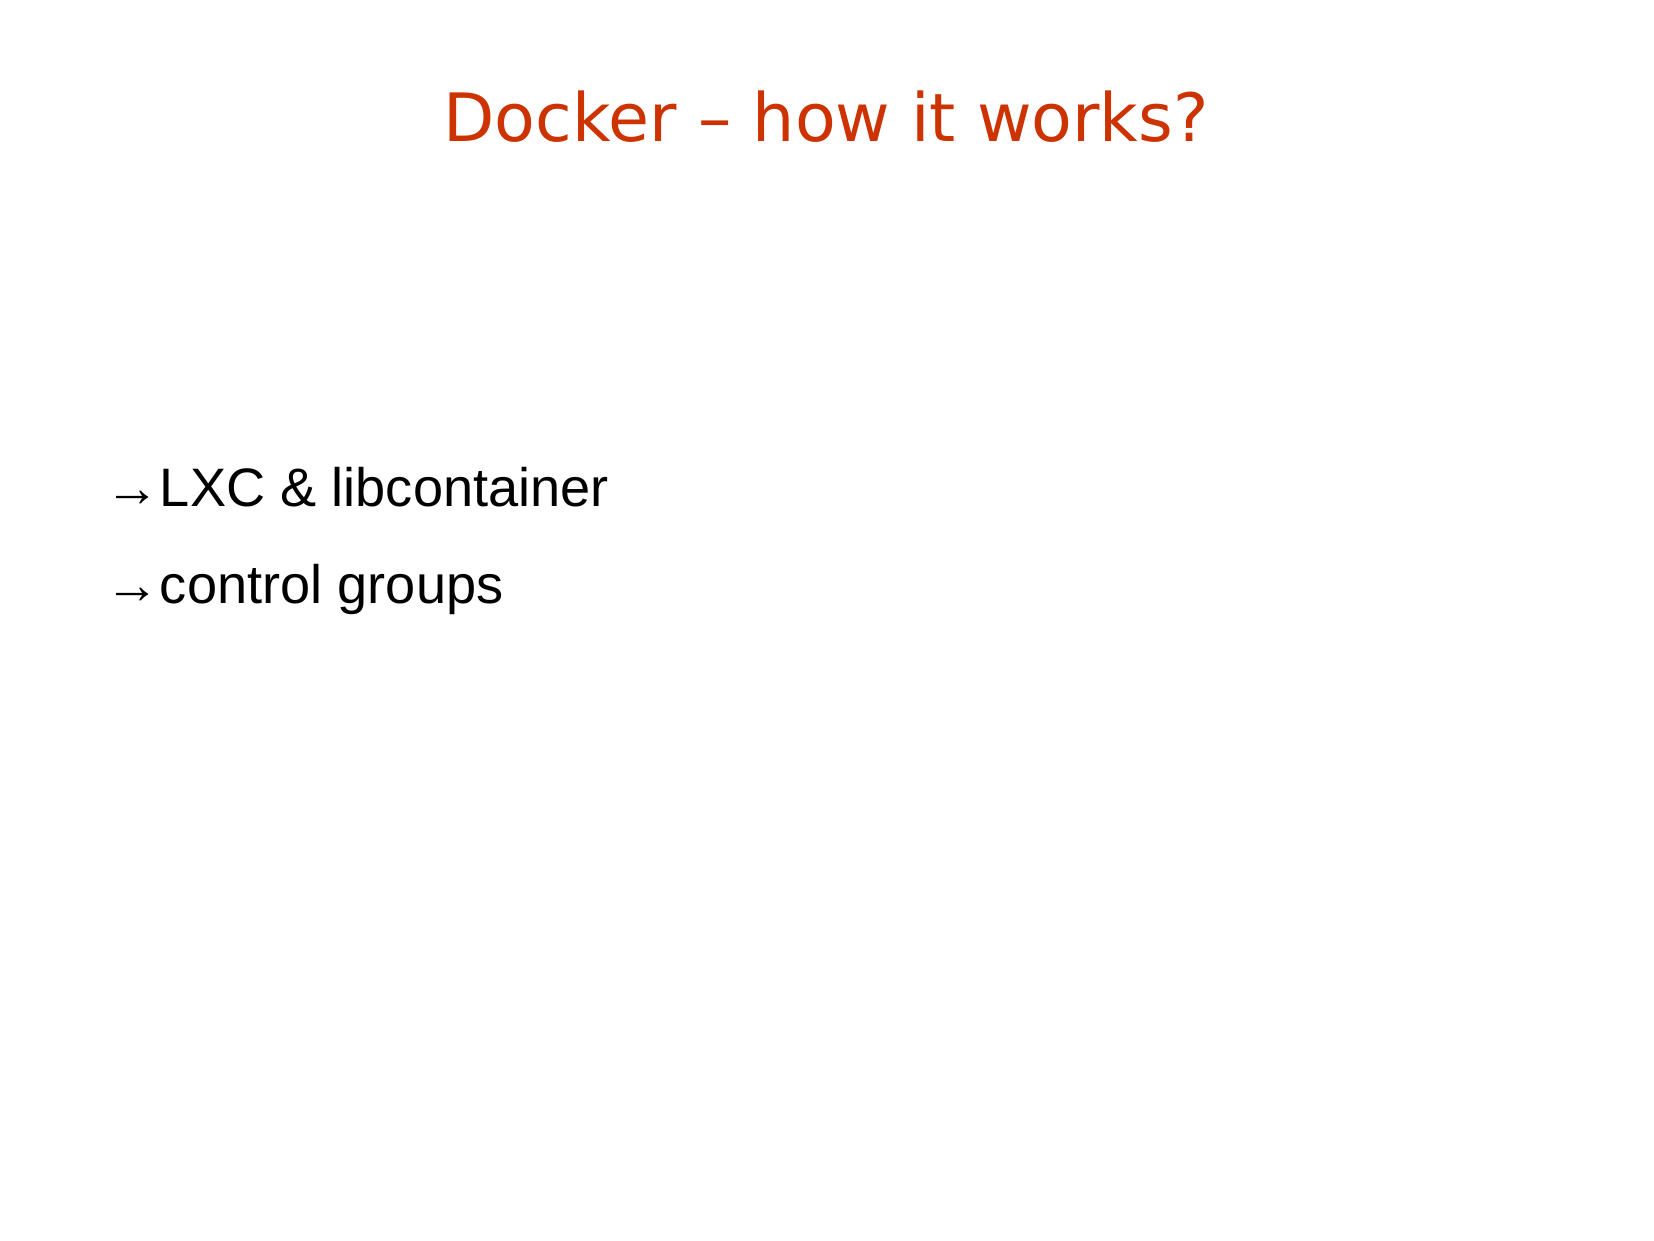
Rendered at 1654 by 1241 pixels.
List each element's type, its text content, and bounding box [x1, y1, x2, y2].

text_box →LXC & libcontainer →control groups [90, 419, 1591, 1050]
text_box Docker – how it works? [428, 72, 1225, 166]
